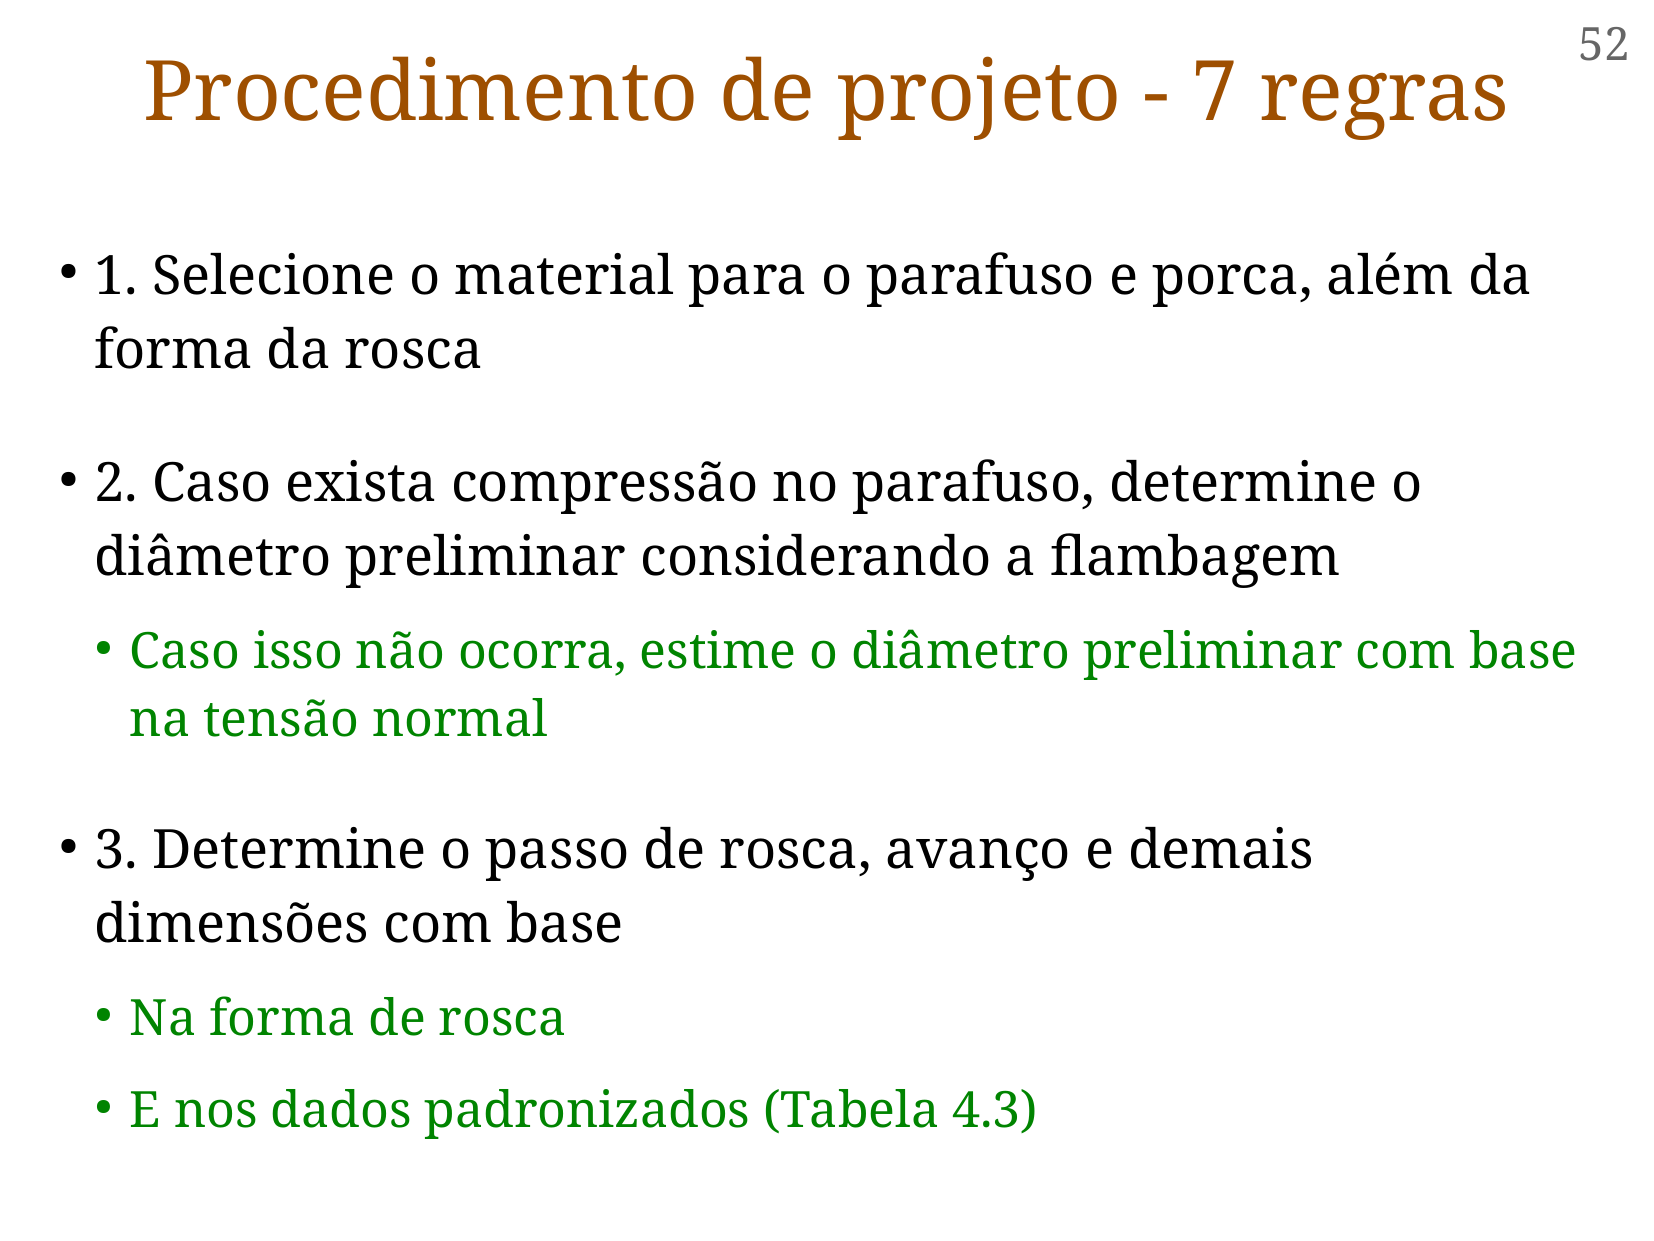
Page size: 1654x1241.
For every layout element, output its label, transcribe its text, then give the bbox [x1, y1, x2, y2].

list 1. Selecione o material para o parafuso e porca, além da forma da rosca 2. Caso exista compressão no parafuso, determine o diâmetro preliminar considerando a flambagem Caso isso não ocorra, estime o diâmetro preliminar com base na tensão normal 3. Determine o passo de rosca, avanço e demais dimensões com base Na forma de rosca E nos dados padronizados (Tabela 4.3) [59, 236, 1595, 1211]
title Procedimento de projeto - 7 regras [59, 29, 1595, 148]
